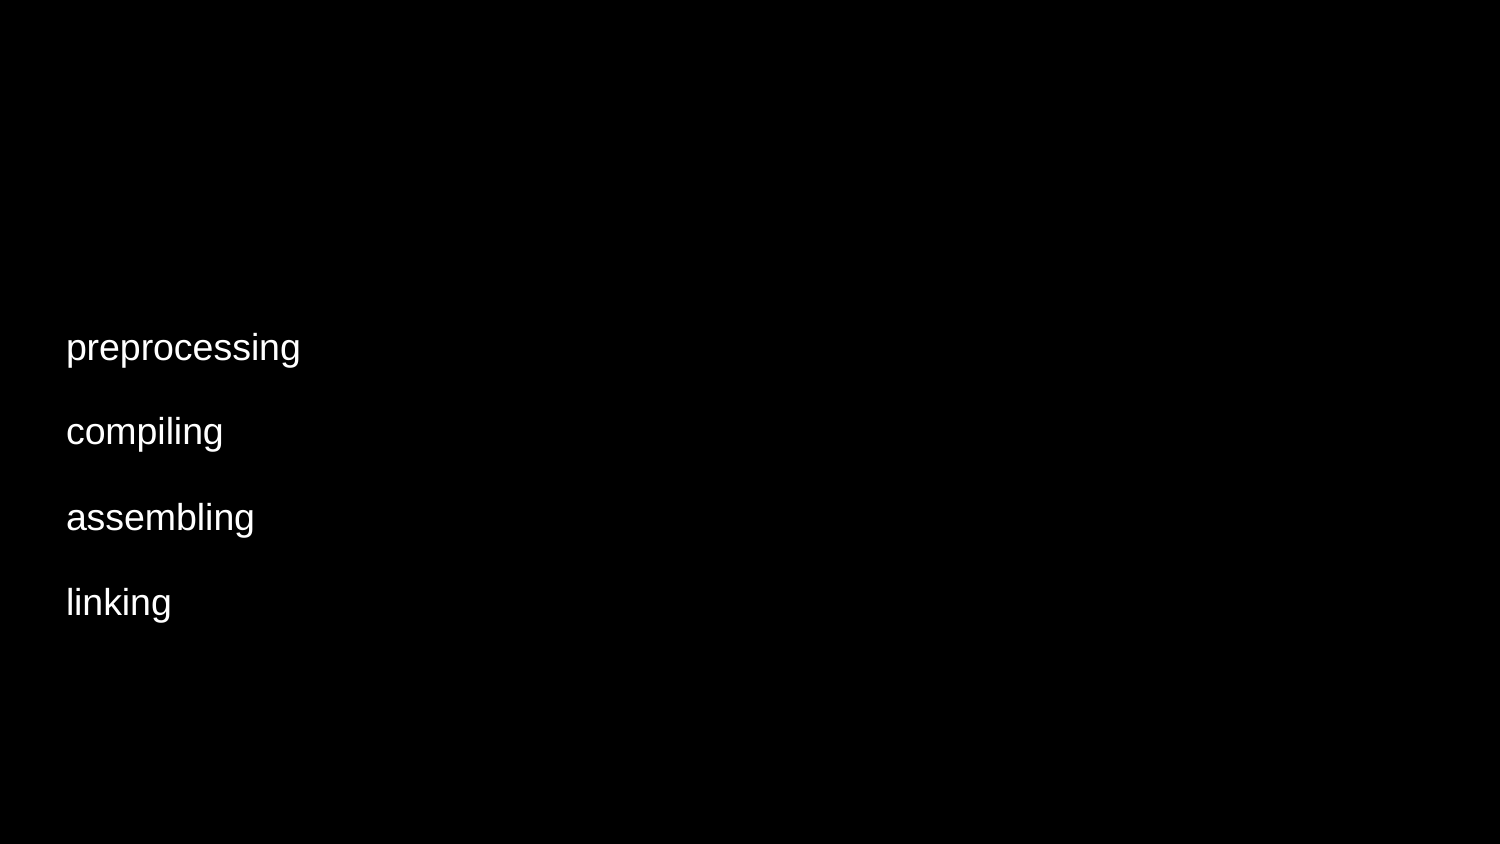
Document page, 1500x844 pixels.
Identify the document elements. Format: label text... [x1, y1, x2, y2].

list preprocessing compiling assembling linking [51, 189, 1449, 750]
